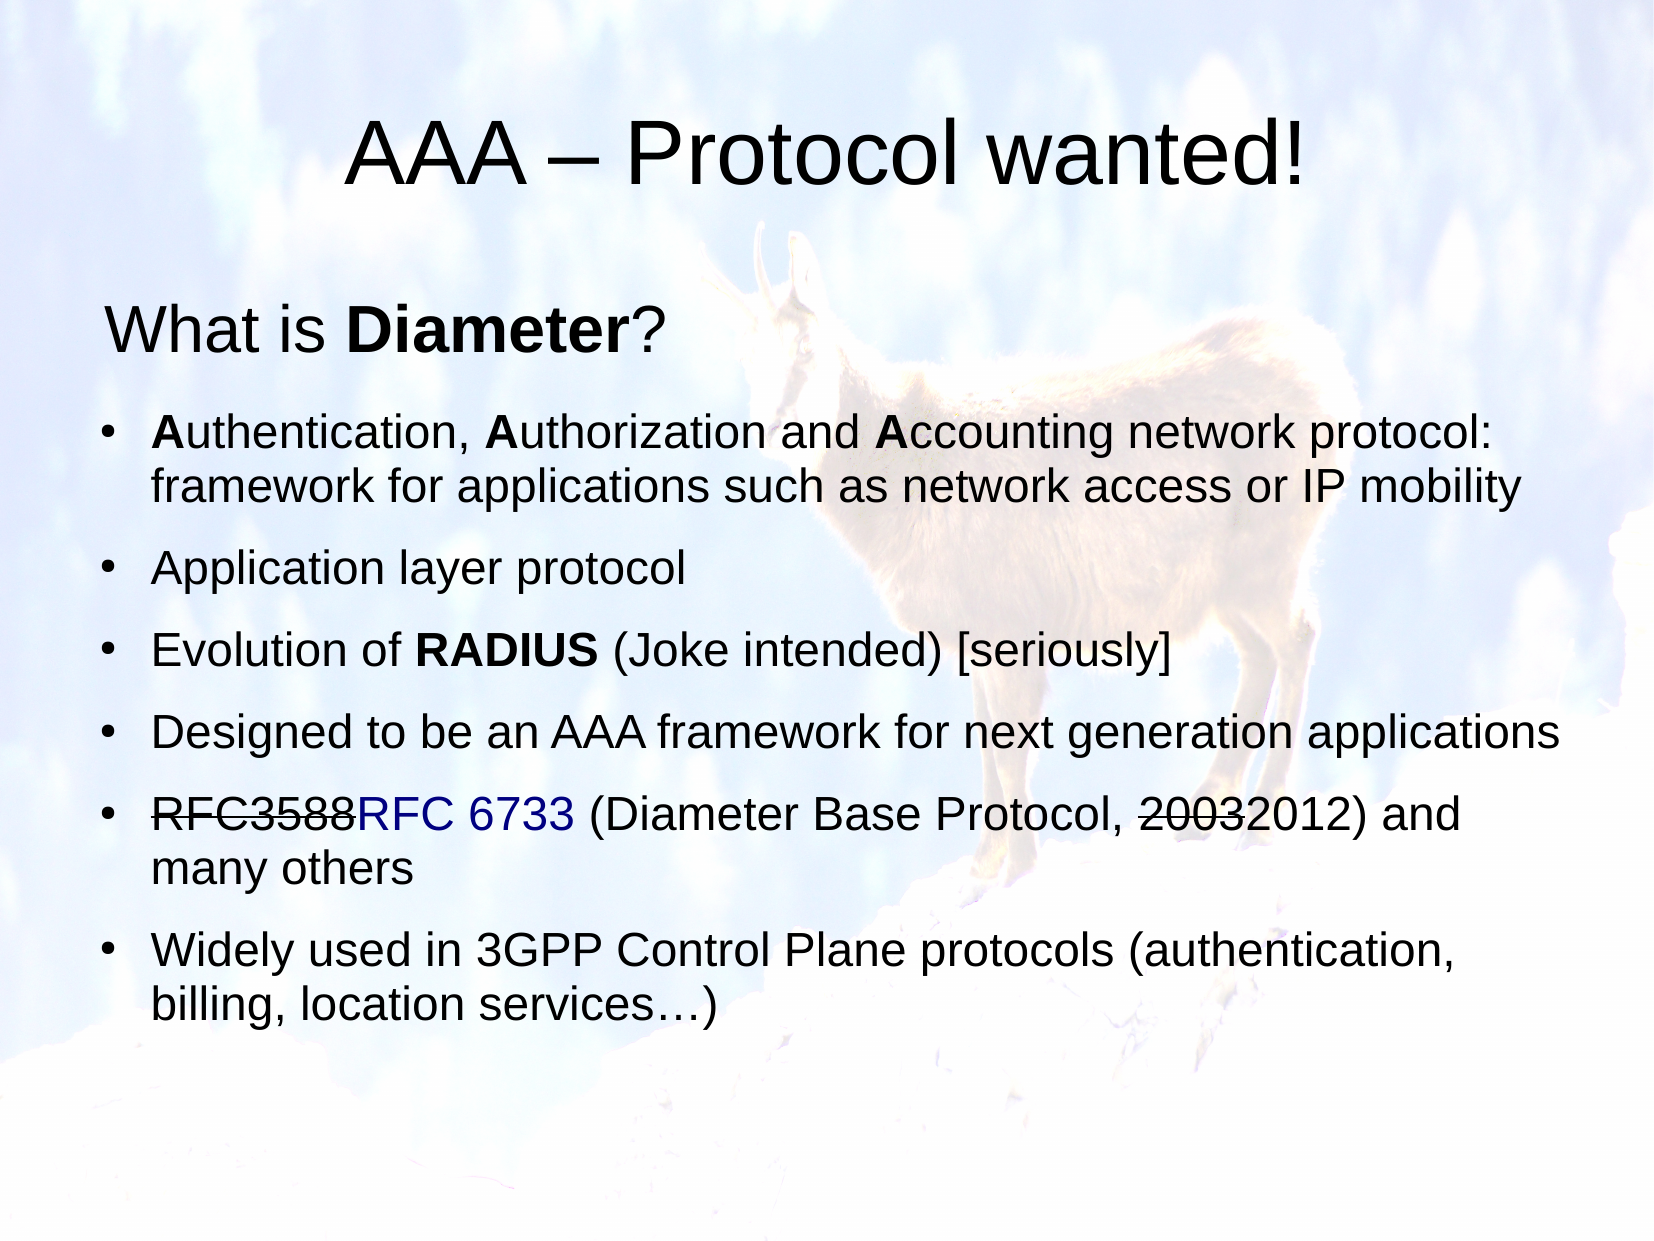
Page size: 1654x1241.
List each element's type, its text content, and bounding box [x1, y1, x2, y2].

text_box What is Diameter? [90, 285, 1561, 375]
list Authentication, Authorization and Accounting network protocol: framework for applications such as network access or IP mobility Application layer protocol Evolution of RADIUS (Joke intended) [seriously] Designed to be an AAA framework for next generation applications RFC3588RFC 6733 (Diameter Base Protocol, 20032012) and many others Widely used in 3GPP Control Plane protocols (authentication, billing, location services…) [82, 405, 1571, 1040]
picture [0, 0, 1654, 1241]
title AAA – Protocol wanted! [82, 49, 1571, 257]
